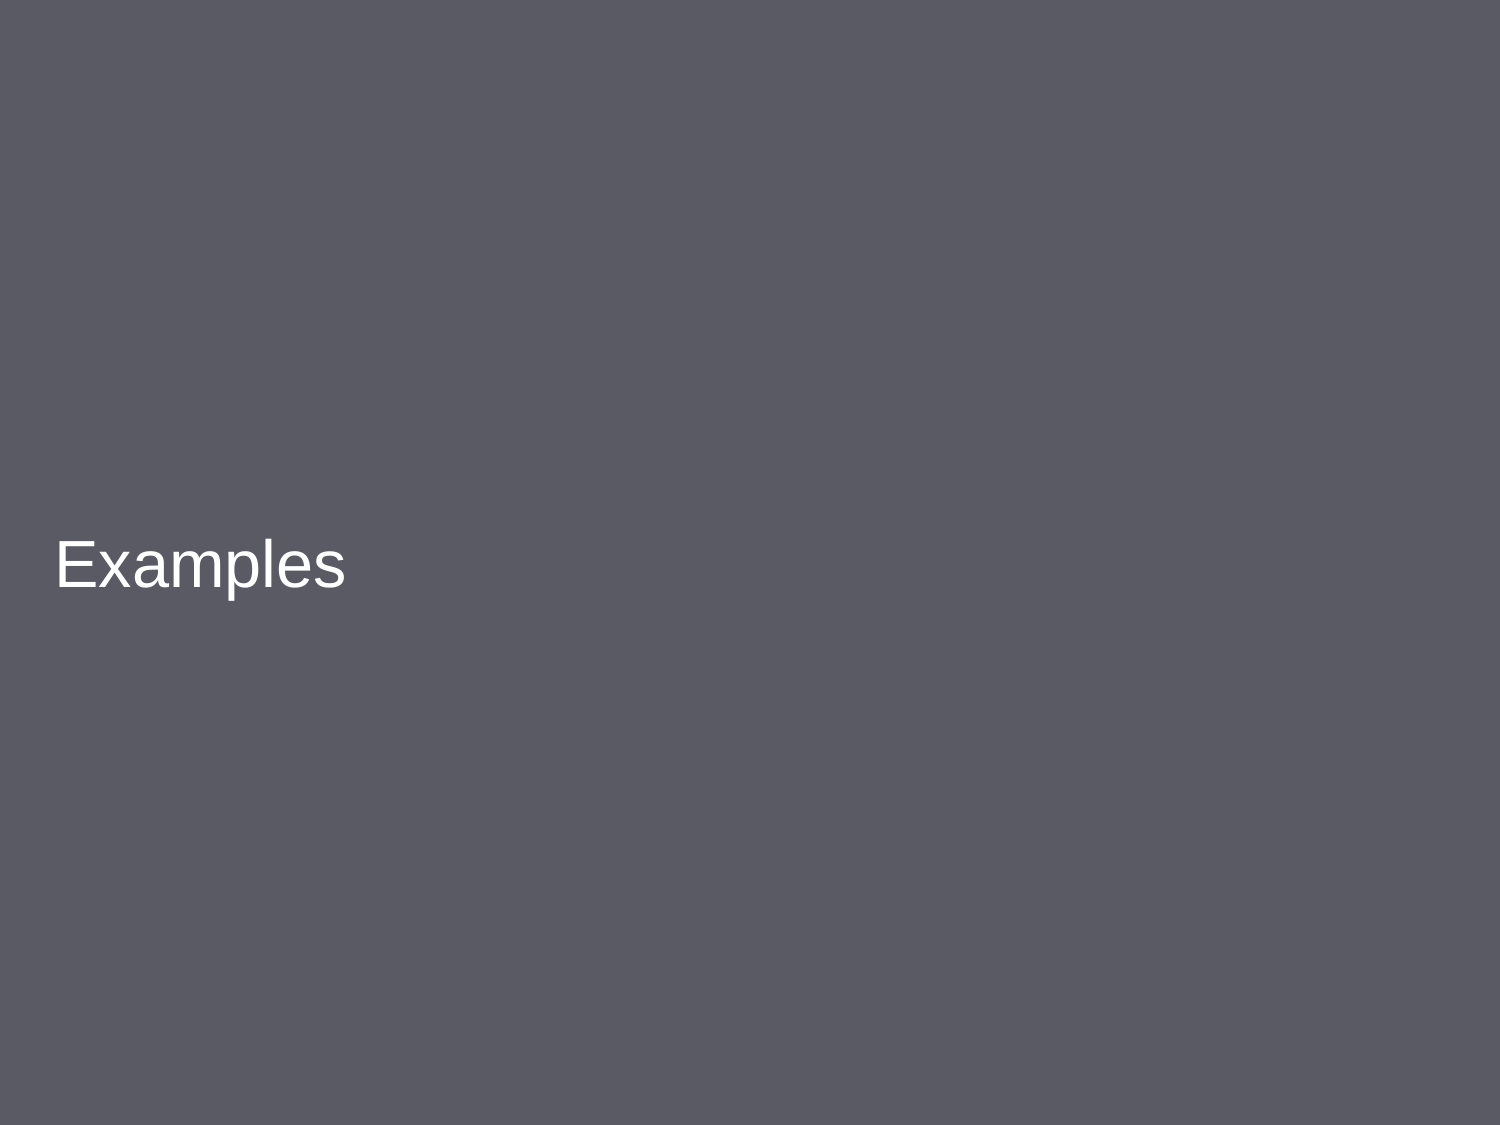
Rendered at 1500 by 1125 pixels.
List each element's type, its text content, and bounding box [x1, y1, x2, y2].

title Examples [54, 468, 1405, 656]
